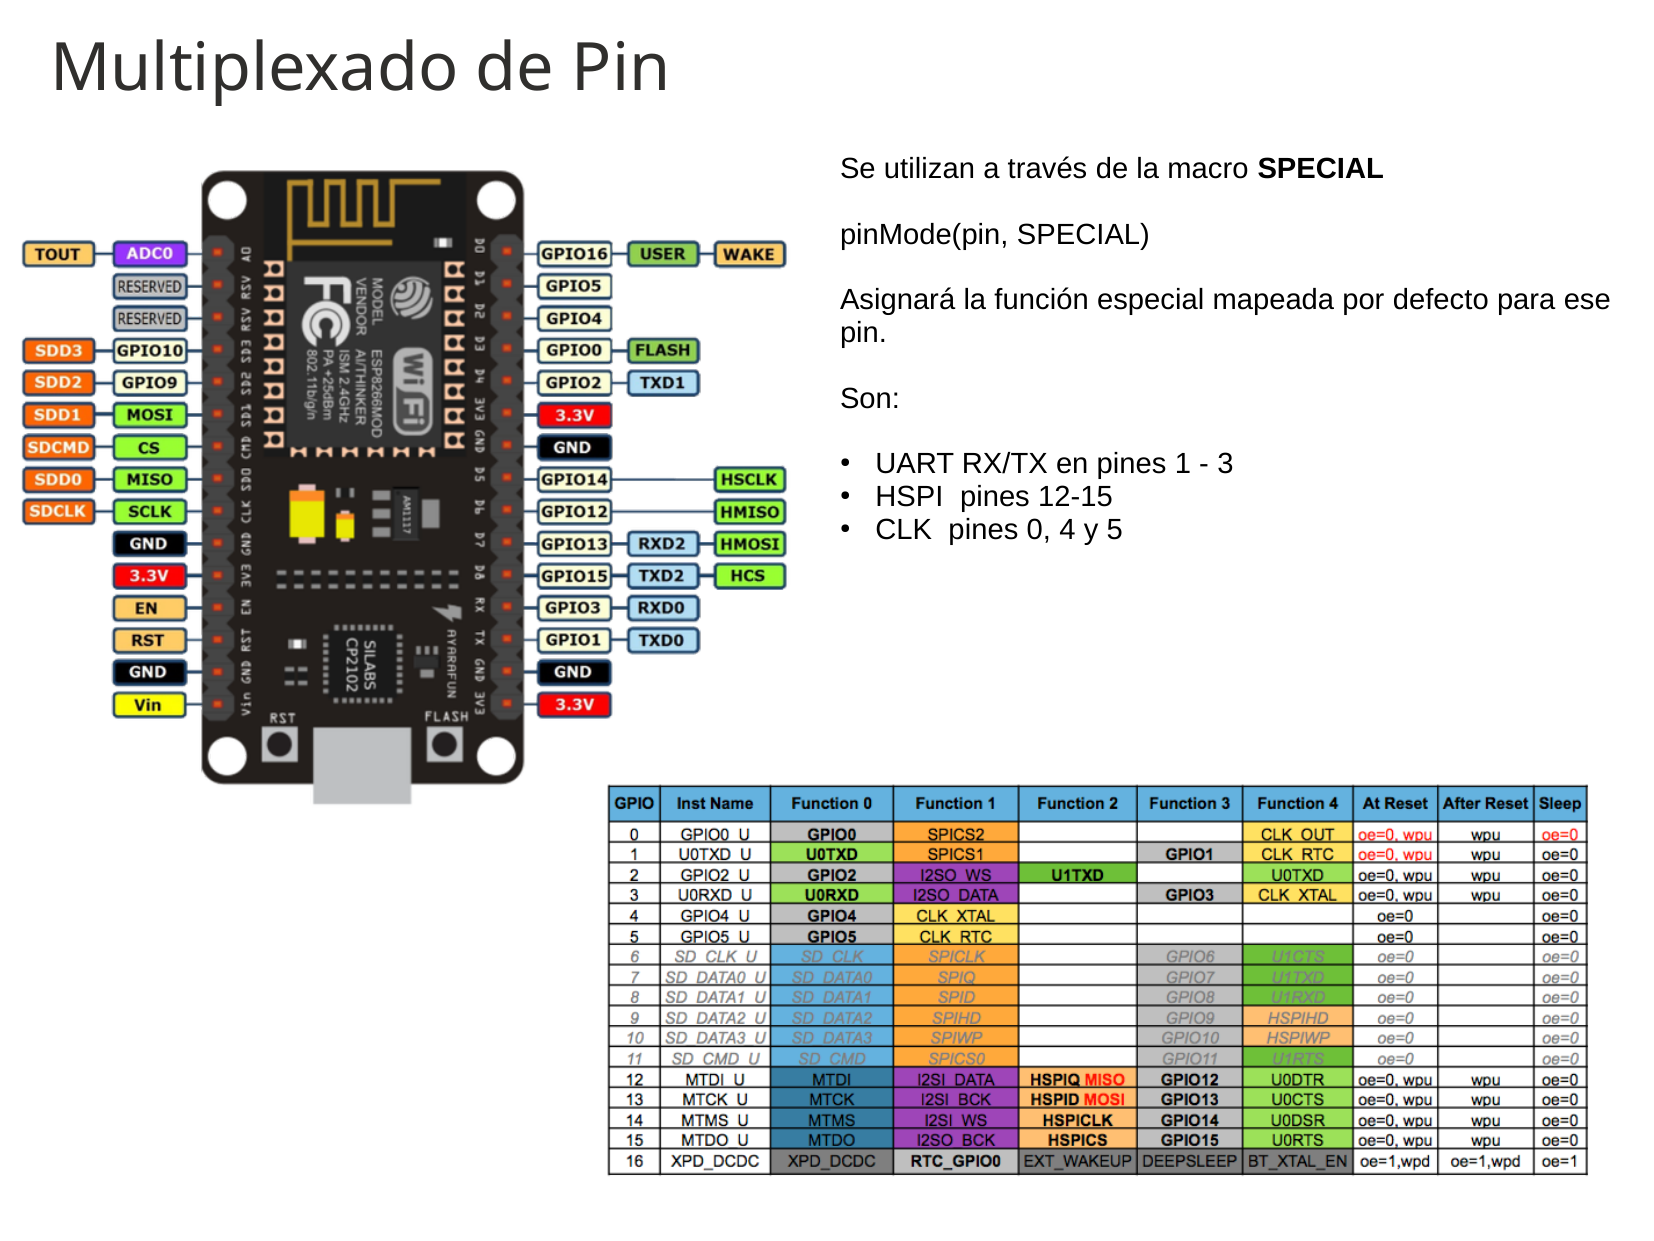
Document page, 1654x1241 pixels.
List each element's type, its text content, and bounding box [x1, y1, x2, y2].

picture [20, 159, 1595, 1182]
text_box Se utilizan a través de la macro SPECIAL pinMode(pin, SPECIAL) Asignará la función especial mapeada por defecto para ese pin. Son: UART RX/TX en pines 1 - 3 HSPI pines 12-15 CLK pines 0, 4 y 5 [825, 144, 1630, 768]
text_box Multiplexado de Pin [35, 11, 1312, 130]
